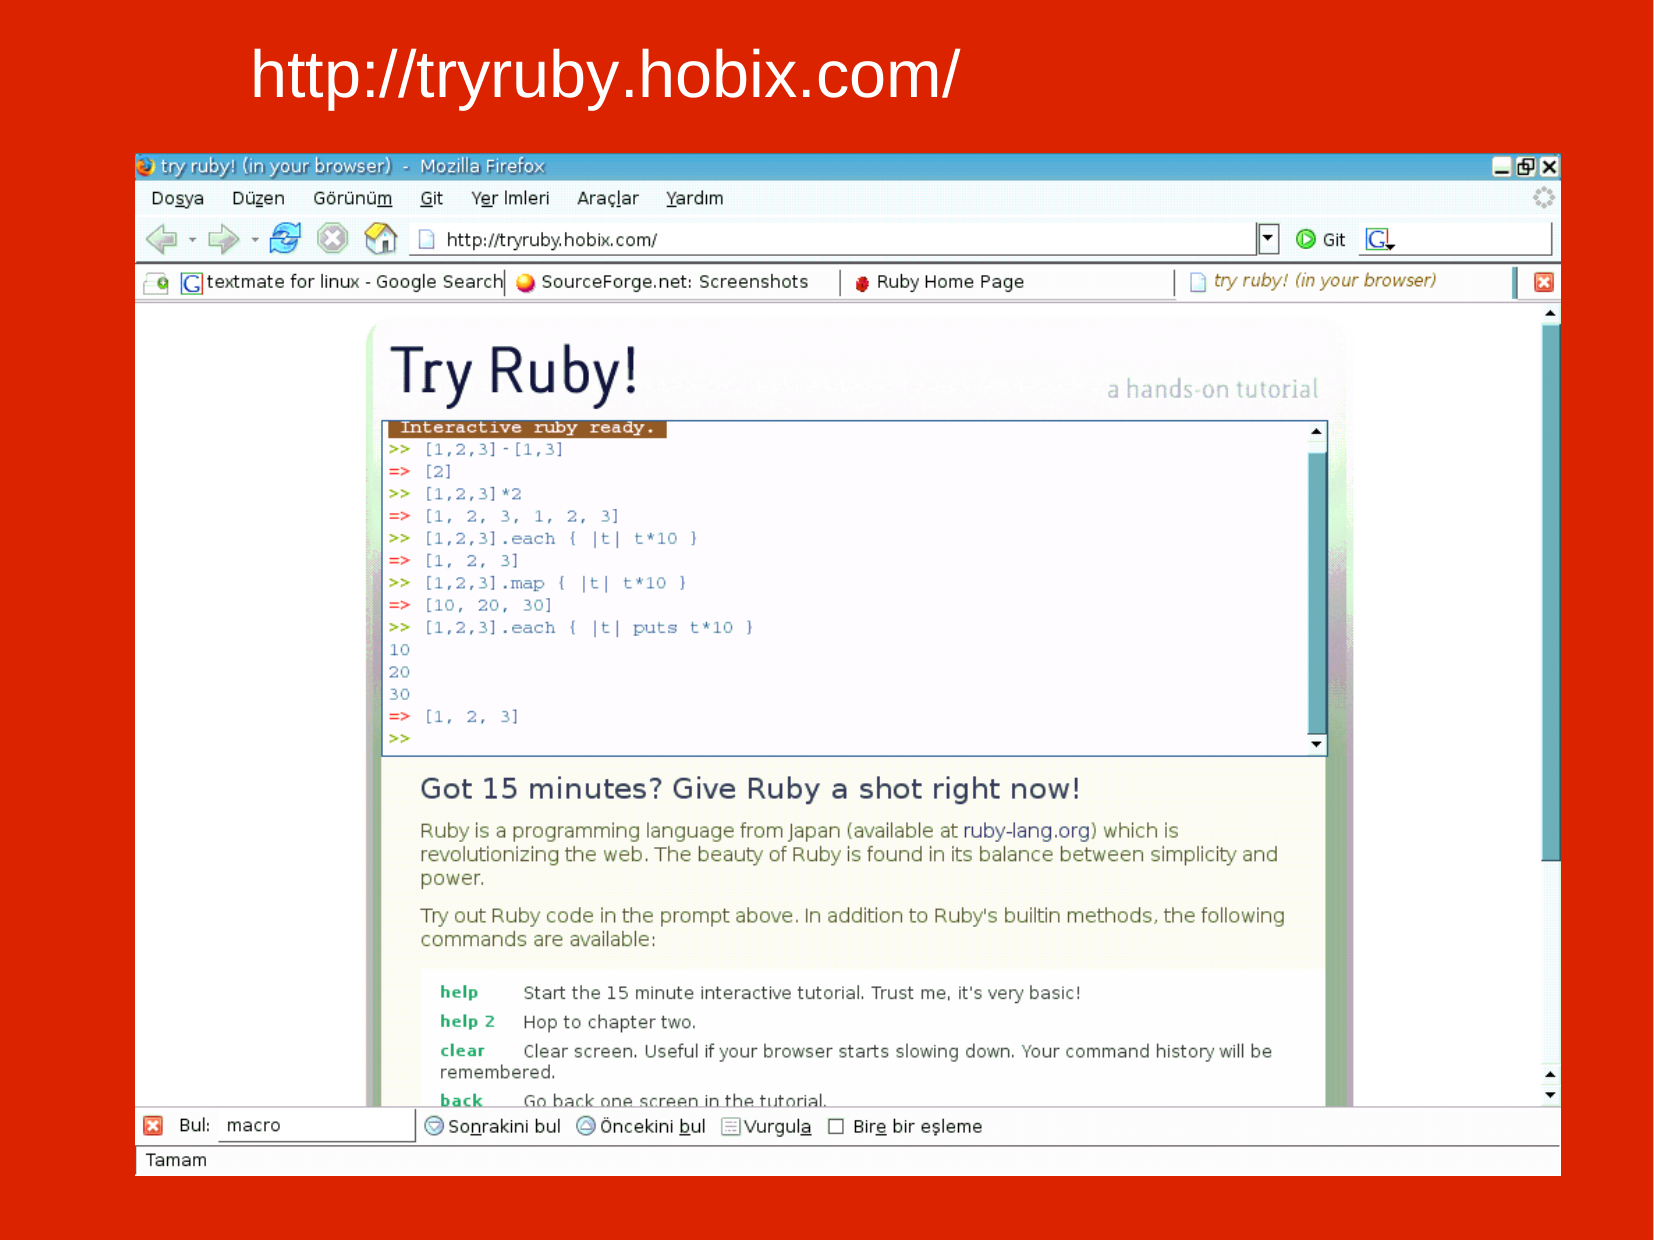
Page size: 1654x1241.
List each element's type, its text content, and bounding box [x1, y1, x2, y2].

picture [135, 153, 1561, 1176]
title http://tryruby.hobix.com/ [250, 11, 1477, 137]
